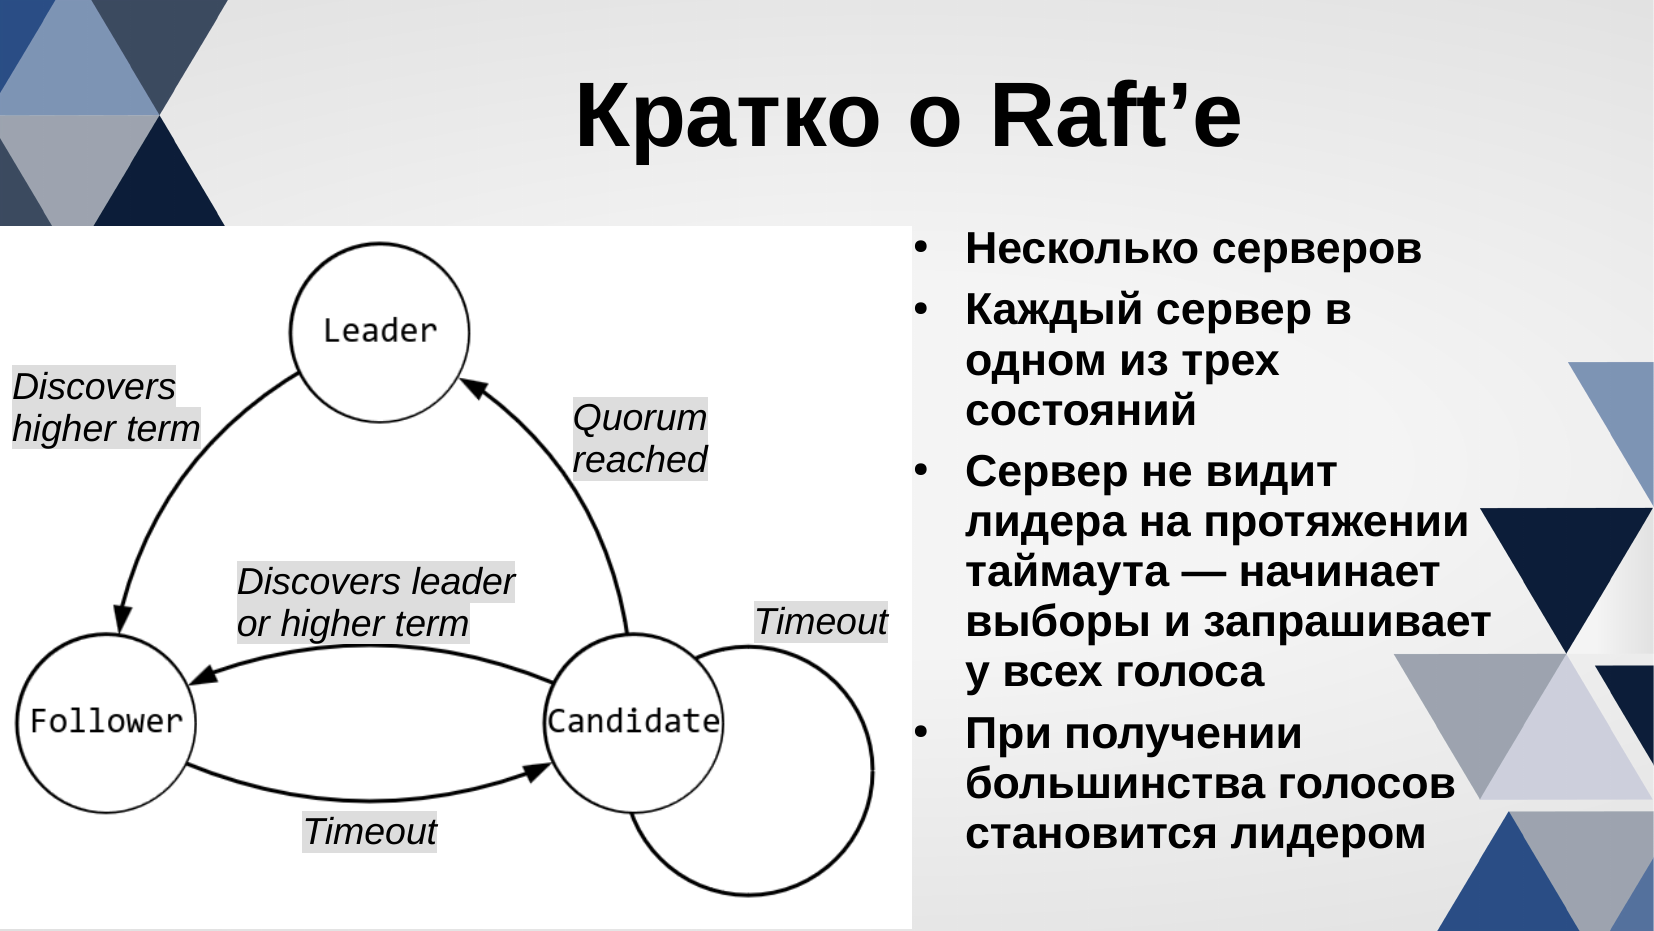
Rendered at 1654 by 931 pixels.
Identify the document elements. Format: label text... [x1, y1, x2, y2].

picture [0, 0, 1654, 931]
text_box Discovers leader or higher term [222, 553, 543, 670]
text_box Discovers higher term [0, 357, 243, 460]
text_box Quorum reached [557, 389, 763, 489]
text_box Timeout [738, 593, 895, 651]
list Несколько серверов Каждый сервер в одном из трех состояний Сервер не видит лидера на протяжении таймаута — начинает выборы и запрашивает у всех голоса При получении большинства голосов становится лидером [895, 222, 1498, 905]
title Кратко о Raft’е [165, 37, 1654, 193]
text_box Timeout [287, 803, 454, 860]
